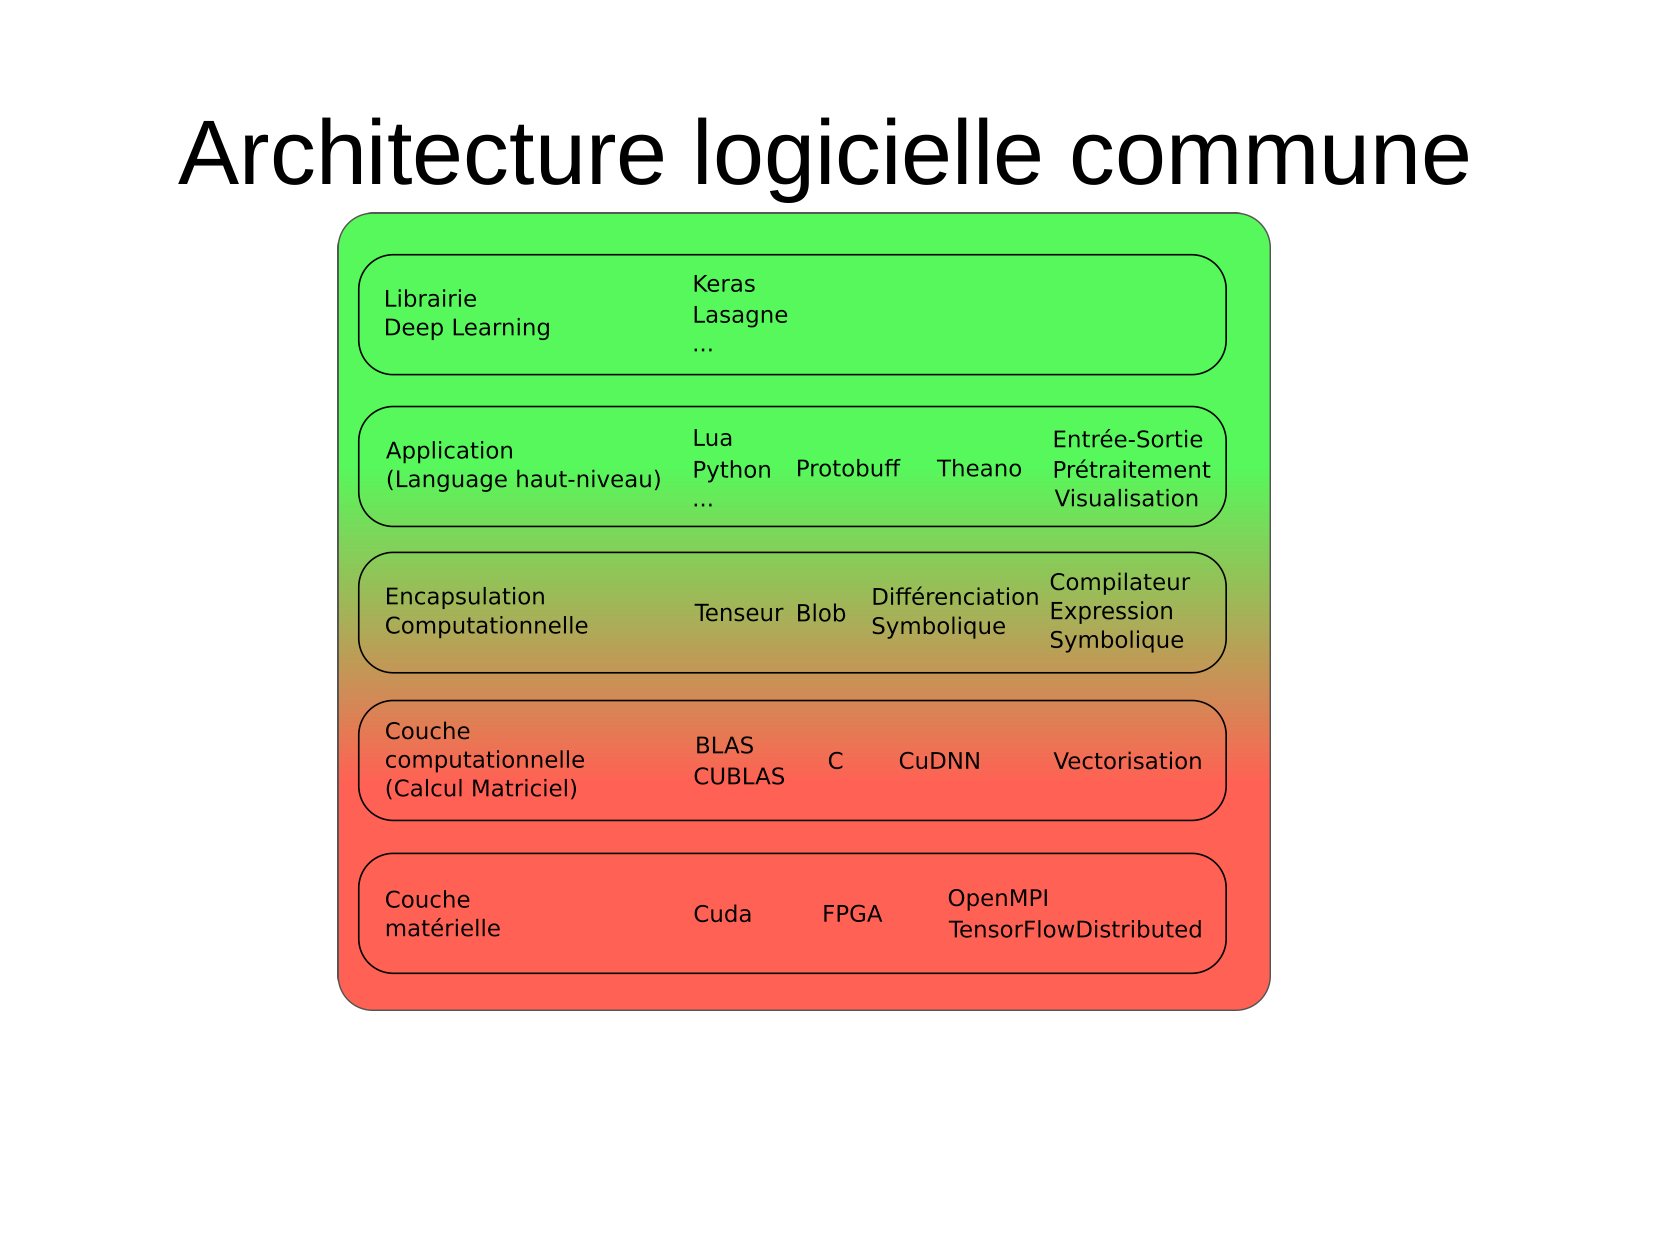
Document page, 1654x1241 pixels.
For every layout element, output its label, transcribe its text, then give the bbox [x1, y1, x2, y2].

picture [337, 257, 1271, 1011]
title Architecture logicielle commune [82, 49, 1571, 257]
